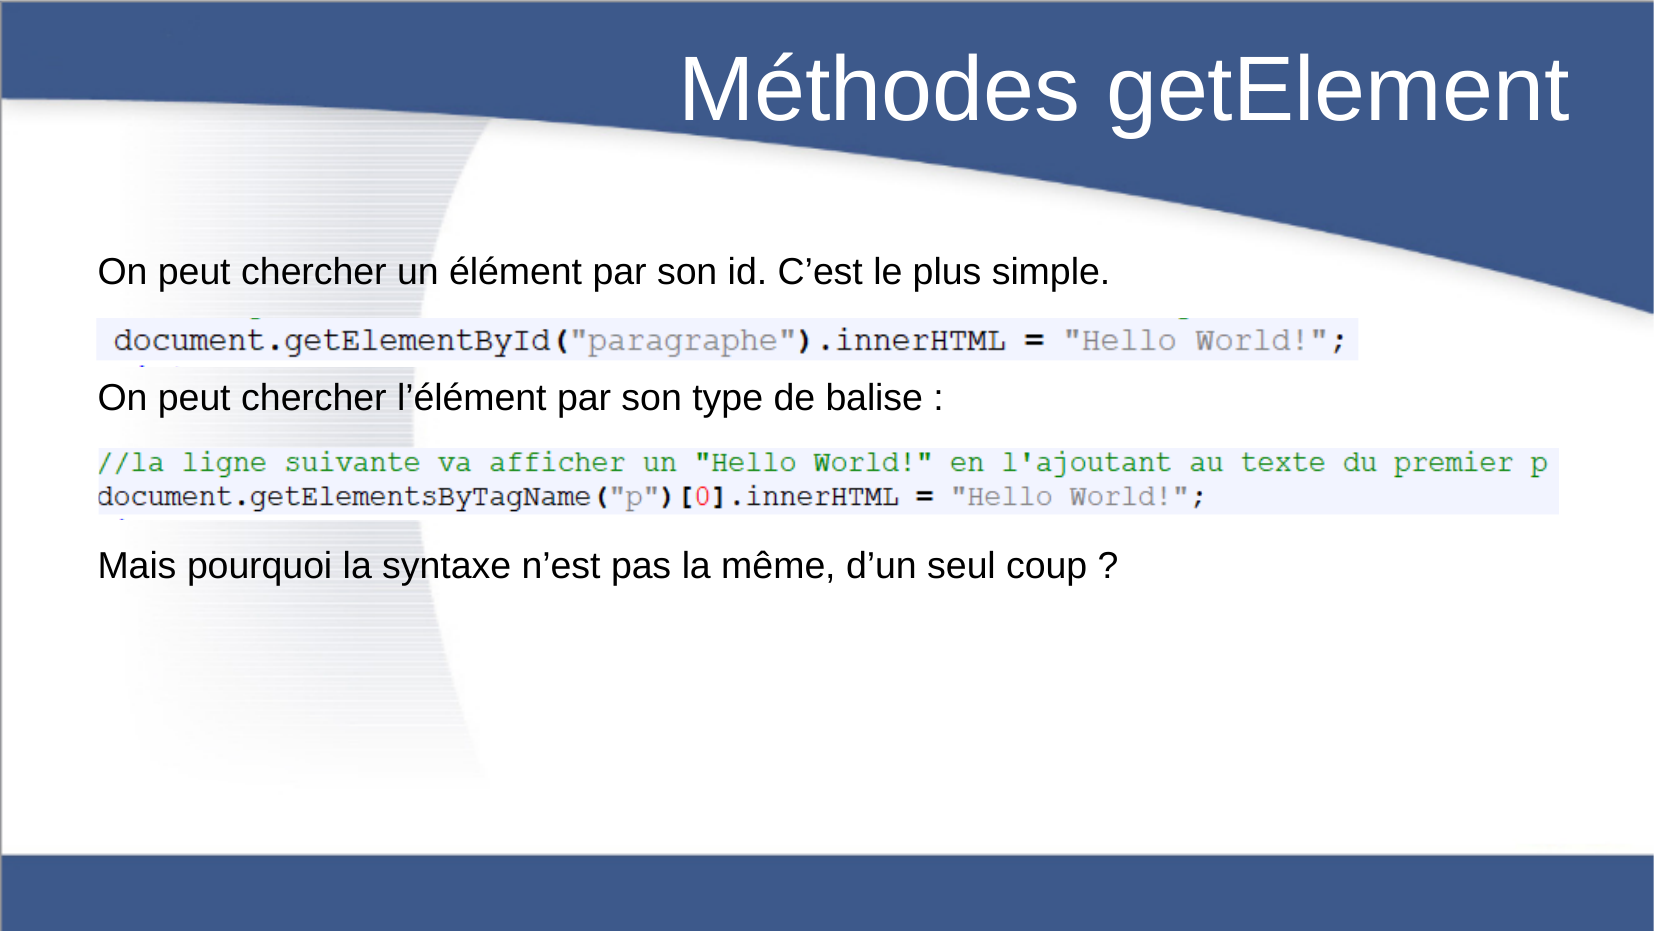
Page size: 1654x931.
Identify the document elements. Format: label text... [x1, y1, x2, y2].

picture [0, 0, 1654, 931]
title Méthodes getElement [82, 37, 1571, 193]
text_box On peut chercher un élément par son id. C’est le plus simple. On peut chercher l’élément par son type de balise : Mais pourquoi la syntaxe n’est pas la même, d’un seul coup ? [82, 200, 1548, 745]
